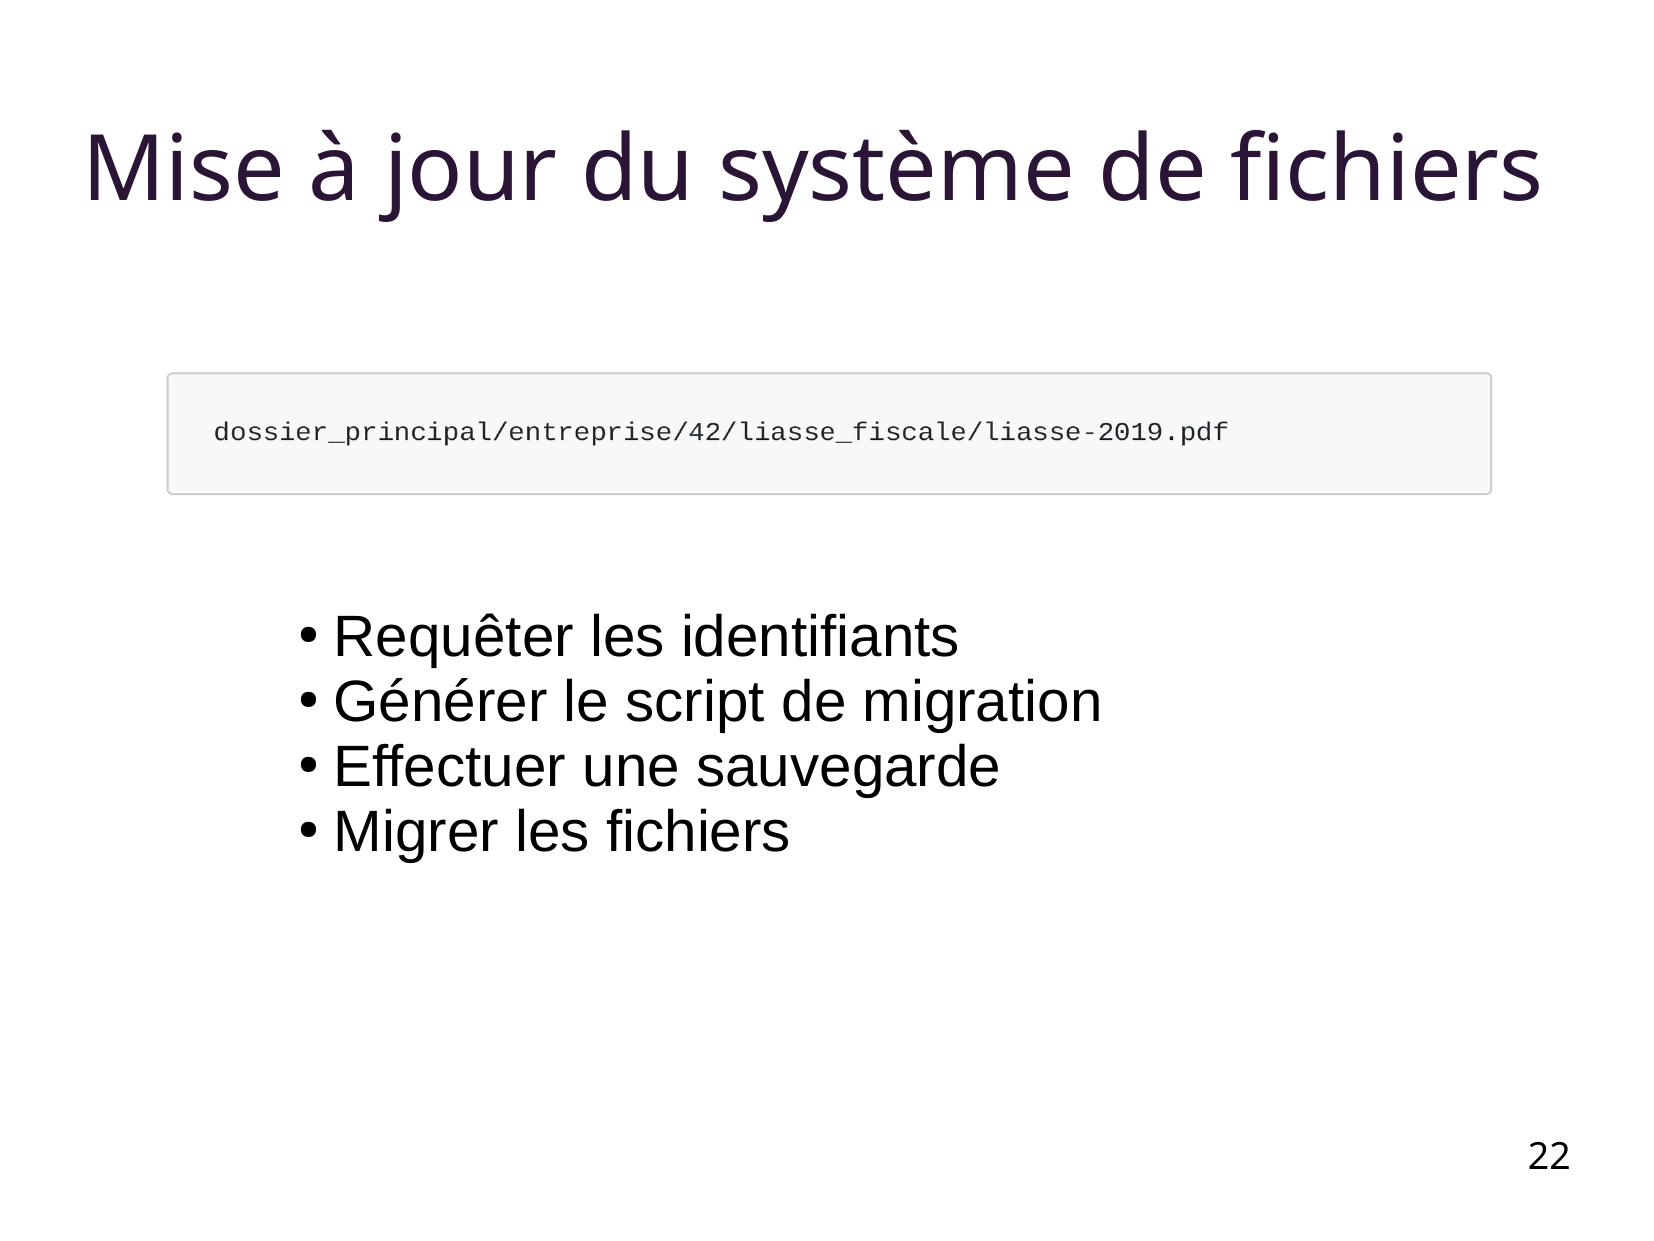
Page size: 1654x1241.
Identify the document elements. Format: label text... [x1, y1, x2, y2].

picture [159, 366, 1495, 500]
text_box Requêter les identifiants Générer le script de migration Effectuer une sauvegarde Migrer les fichiers [283, 596, 1205, 872]
title Mise à jour du système de fichiers [82, 102, 1571, 310]
